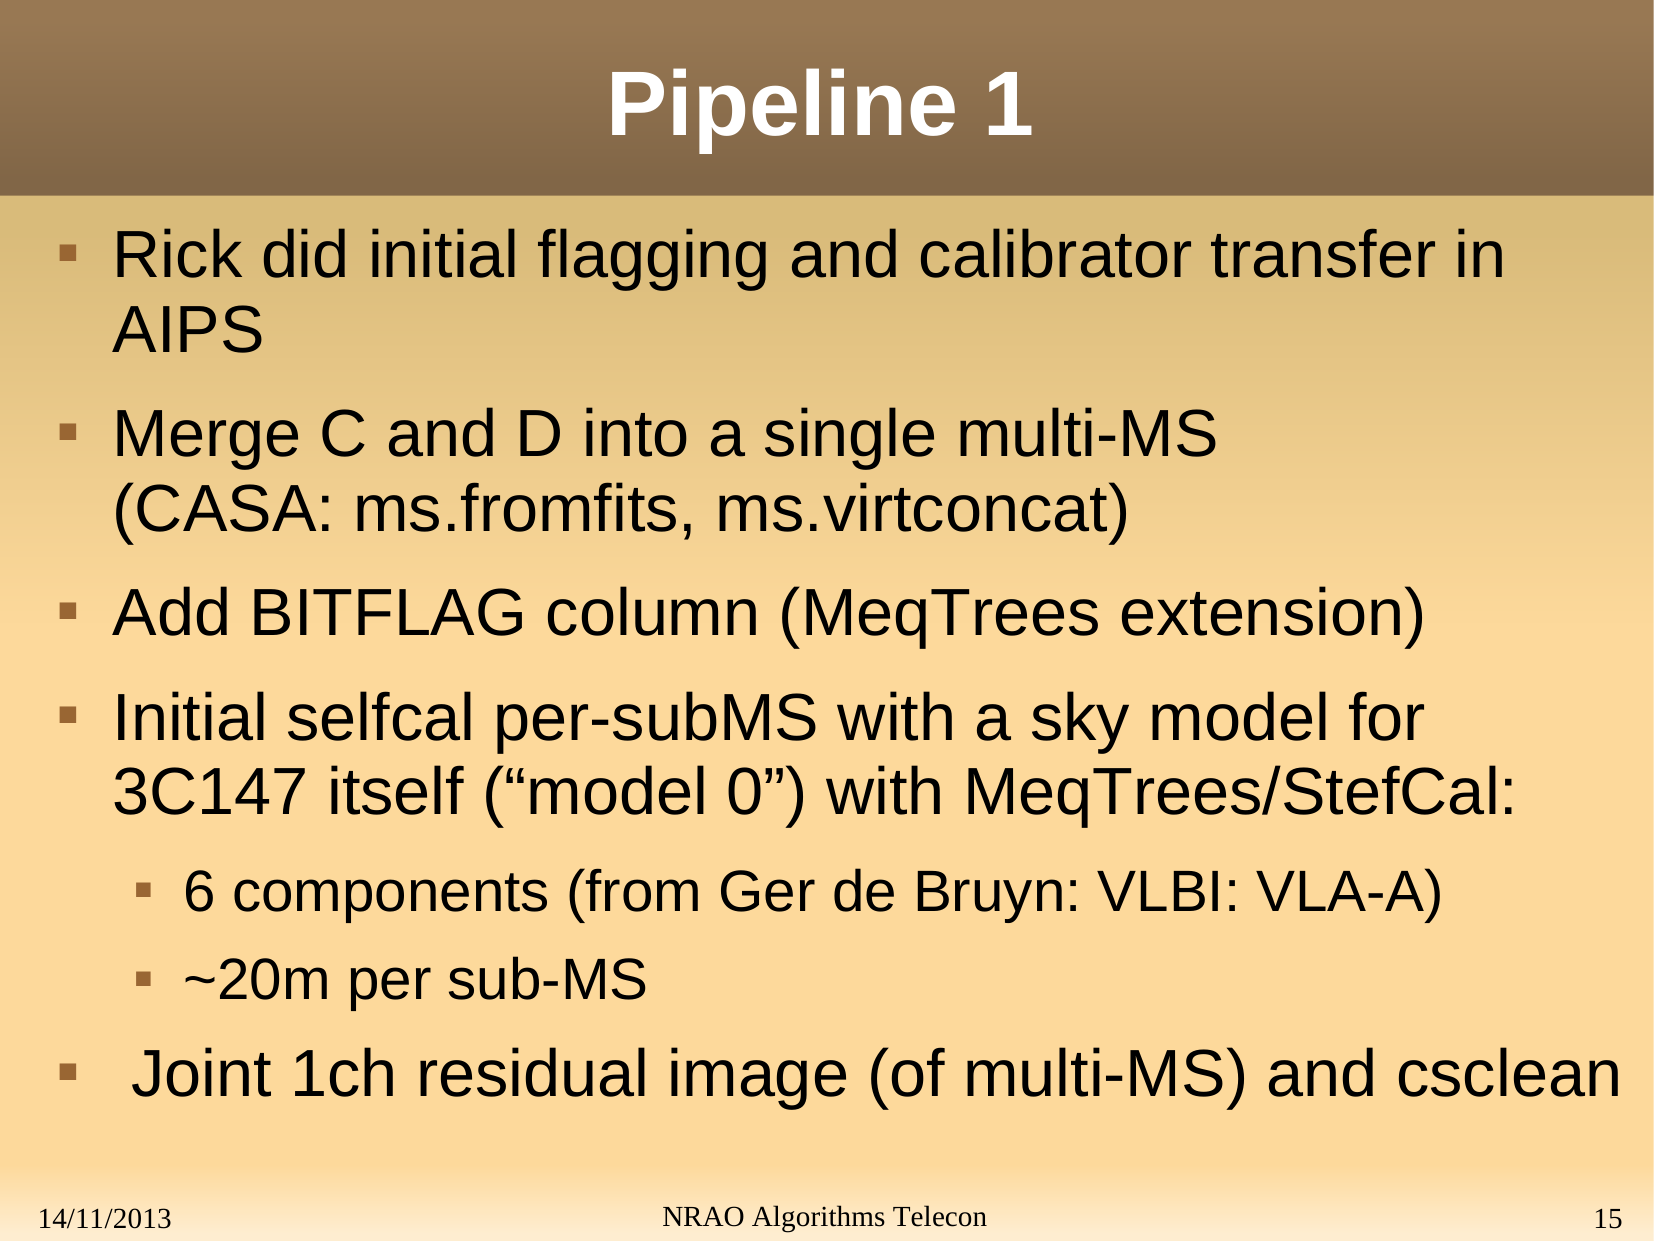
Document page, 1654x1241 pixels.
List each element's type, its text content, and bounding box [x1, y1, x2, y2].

list Rick did initial flagging and calibrator transfer in AIPS Merge C and D into a single multi-MS (CASA: ms.fromfits, ms.virtconcat) Add BITFLAG column (MeqTrees extension) Initial selfcal per-subMS with a sky model for 3C147 itself (“model 0”) with MeqTrees/StefCal: 6 components (from Ger de Bruyn: VLBI: VLA-A) ~20m per sub-MS Joint 1ch residual image (of multi-MS) and csclean [41, 217, 1633, 1114]
title Pipeline 1 [76, 0, 1565, 208]
picture [0, 0, 1654, 1241]
